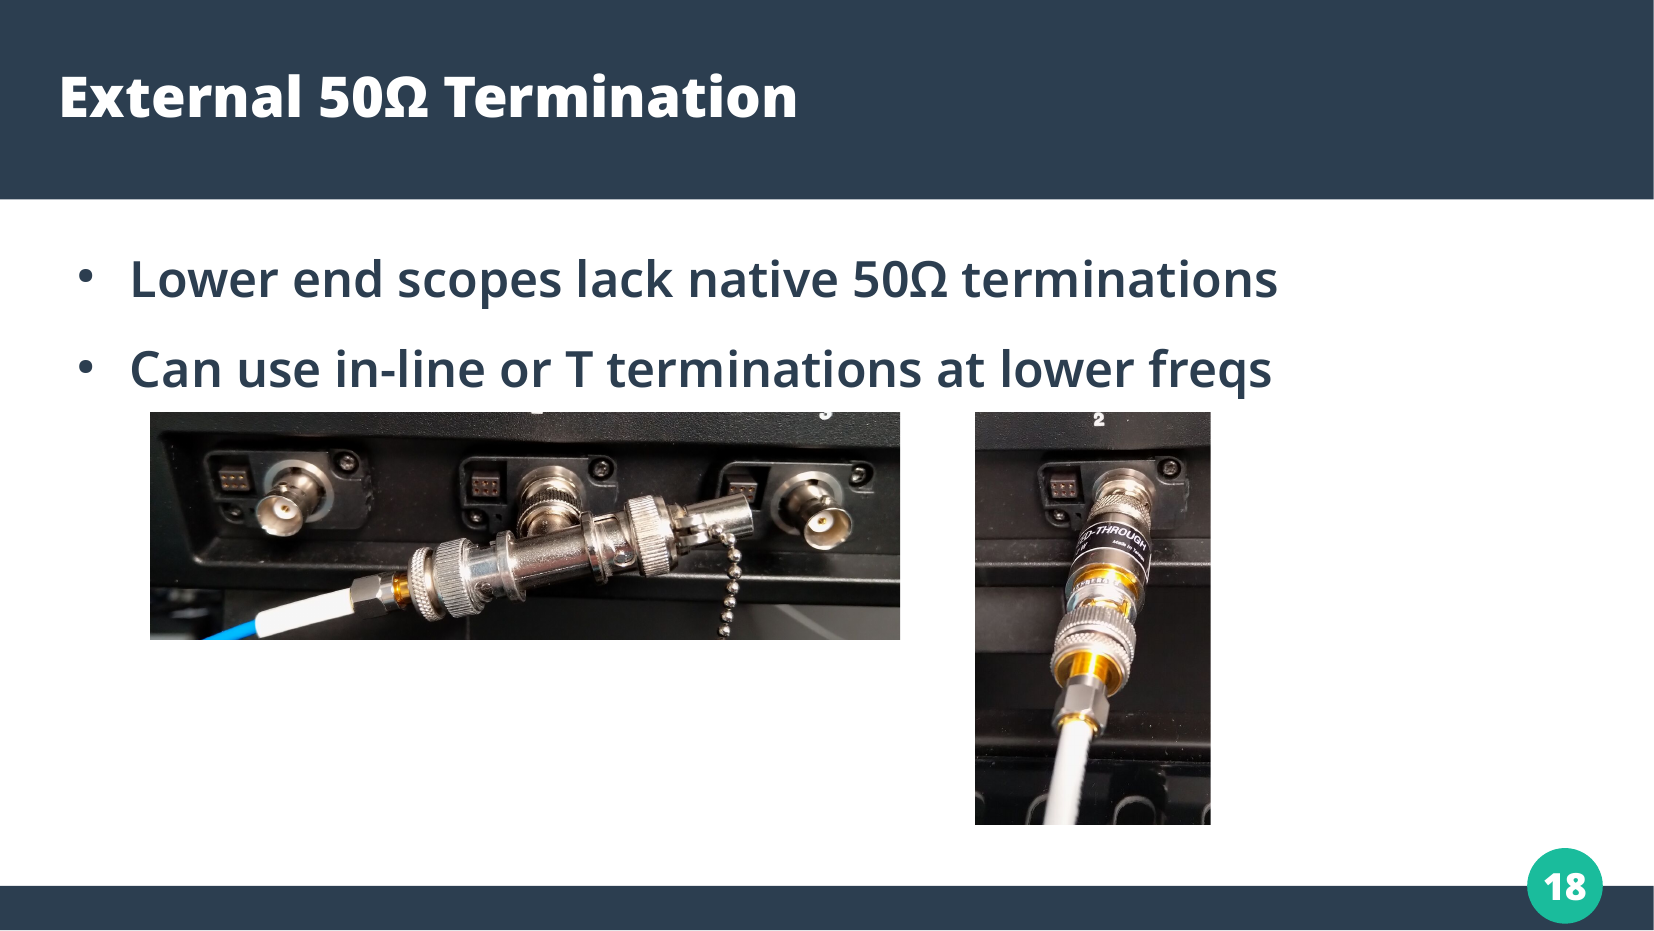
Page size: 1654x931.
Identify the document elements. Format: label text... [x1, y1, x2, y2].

title External 50Ω Termination [59, 37, 1595, 155]
picture [150, 412, 901, 640]
list Lower end scopes lack native 50Ω terminations Can use in-line or T terminations at lower freqs [59, 243, 1595, 864]
picture [975, 412, 1211, 825]
